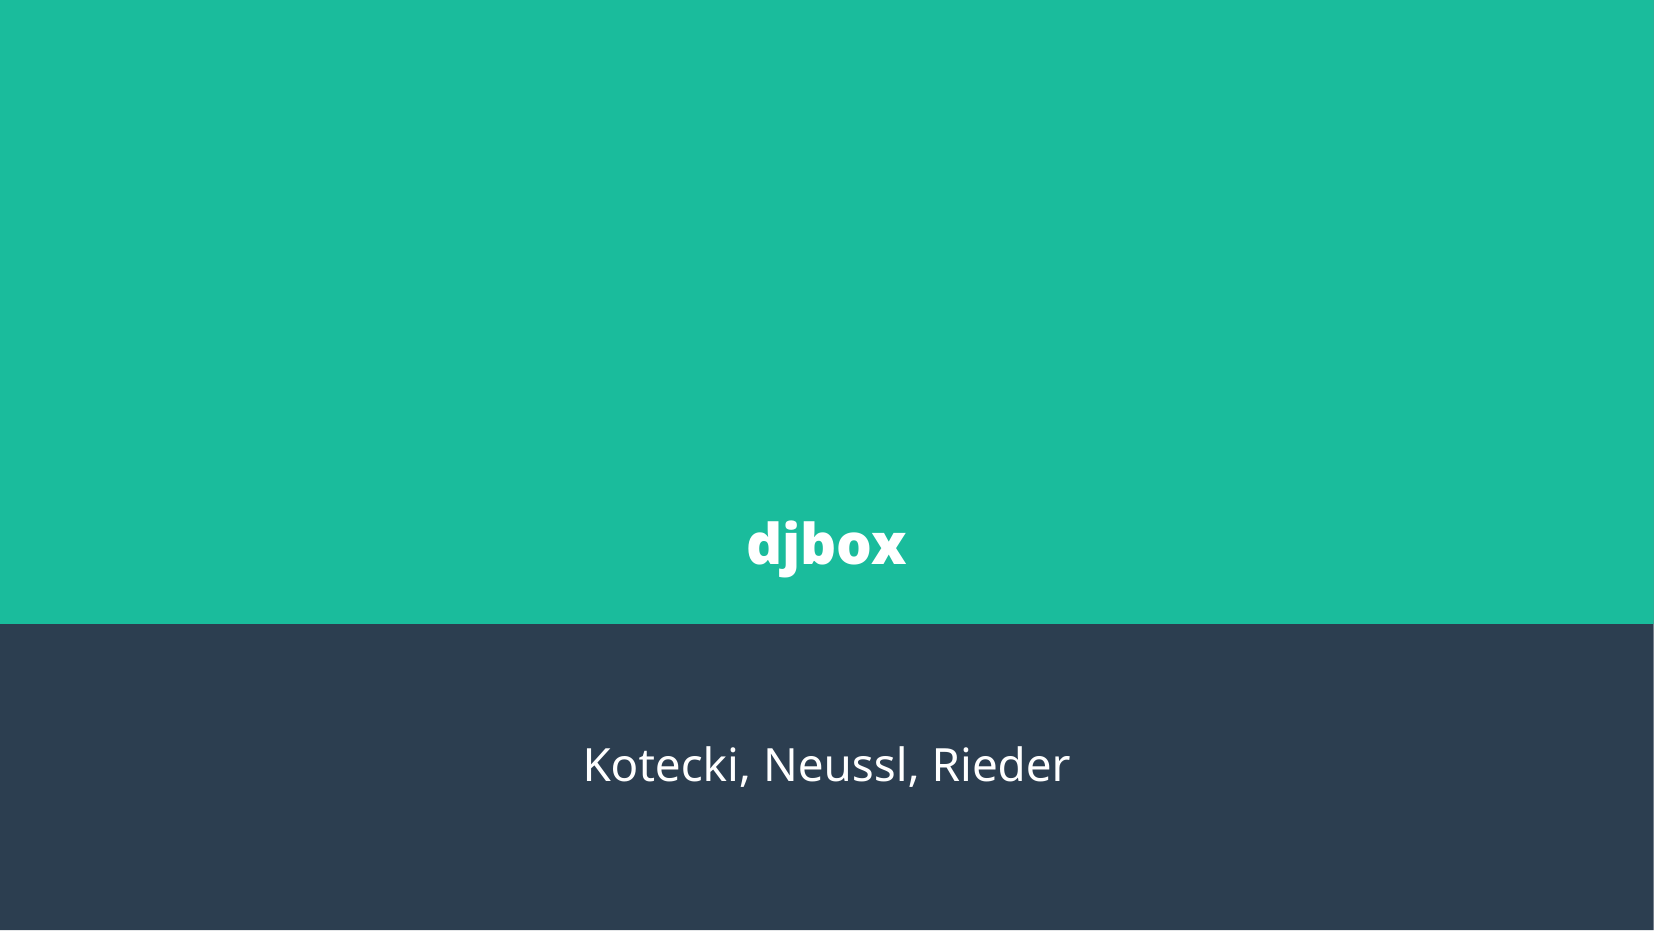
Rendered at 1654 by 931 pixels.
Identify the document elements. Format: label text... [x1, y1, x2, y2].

title djbox [59, 465, 1595, 583]
subtitle Kotecki, Neussl, Rieder [59, 642, 1595, 886]
